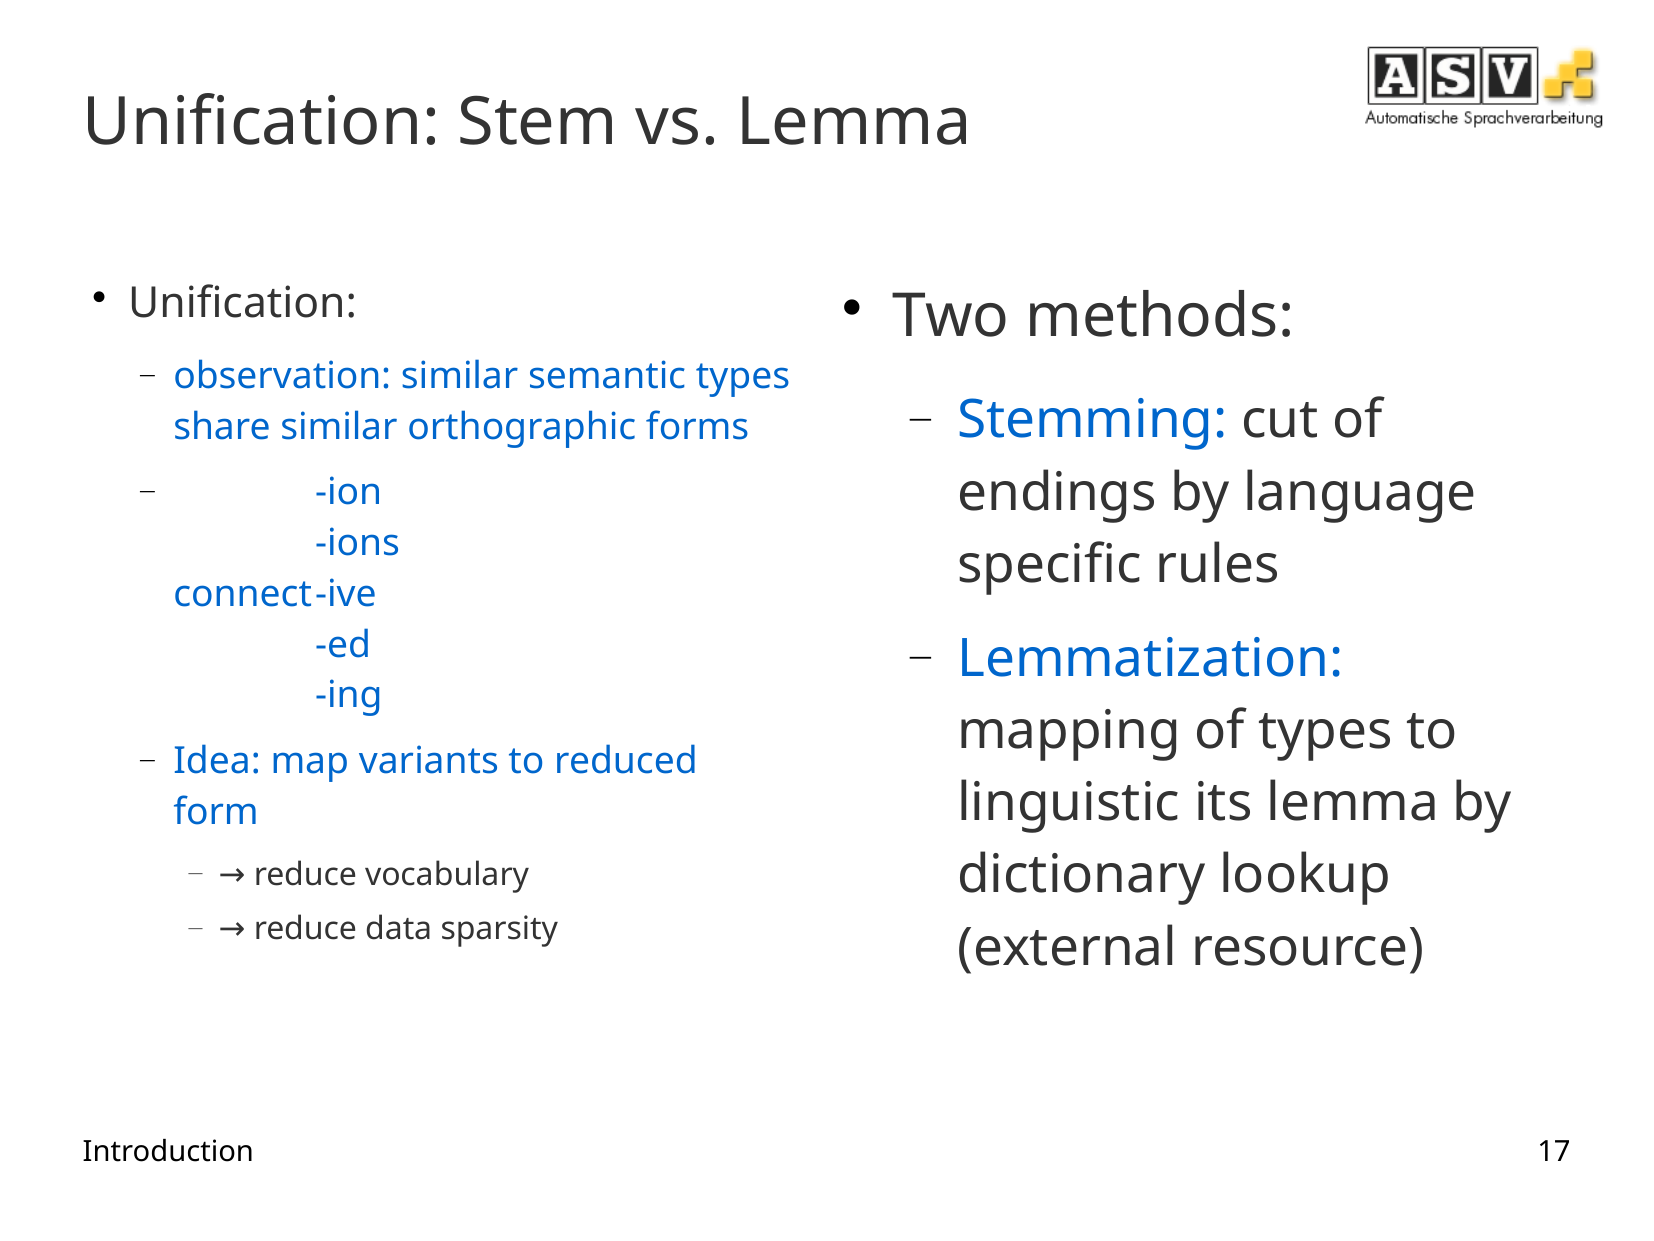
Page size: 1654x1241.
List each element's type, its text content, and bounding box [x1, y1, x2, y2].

picture [1364, 43, 1605, 129]
list Unification: observation: similar semantic types share similar orthographic forms -ion -ions connect -ive -ed -ing Idea: map variants to reduced form → reduce vocabulary → reduce data sparsity [82, 271, 793, 991]
list Two methods: Stemming: cut of endings by language specific rules Lemmatization: mapping of types to linguistic its lemma by dictionary lookup (external resource) [828, 271, 1539, 991]
title Unification: Stem vs. Lemma [82, 49, 1347, 189]
